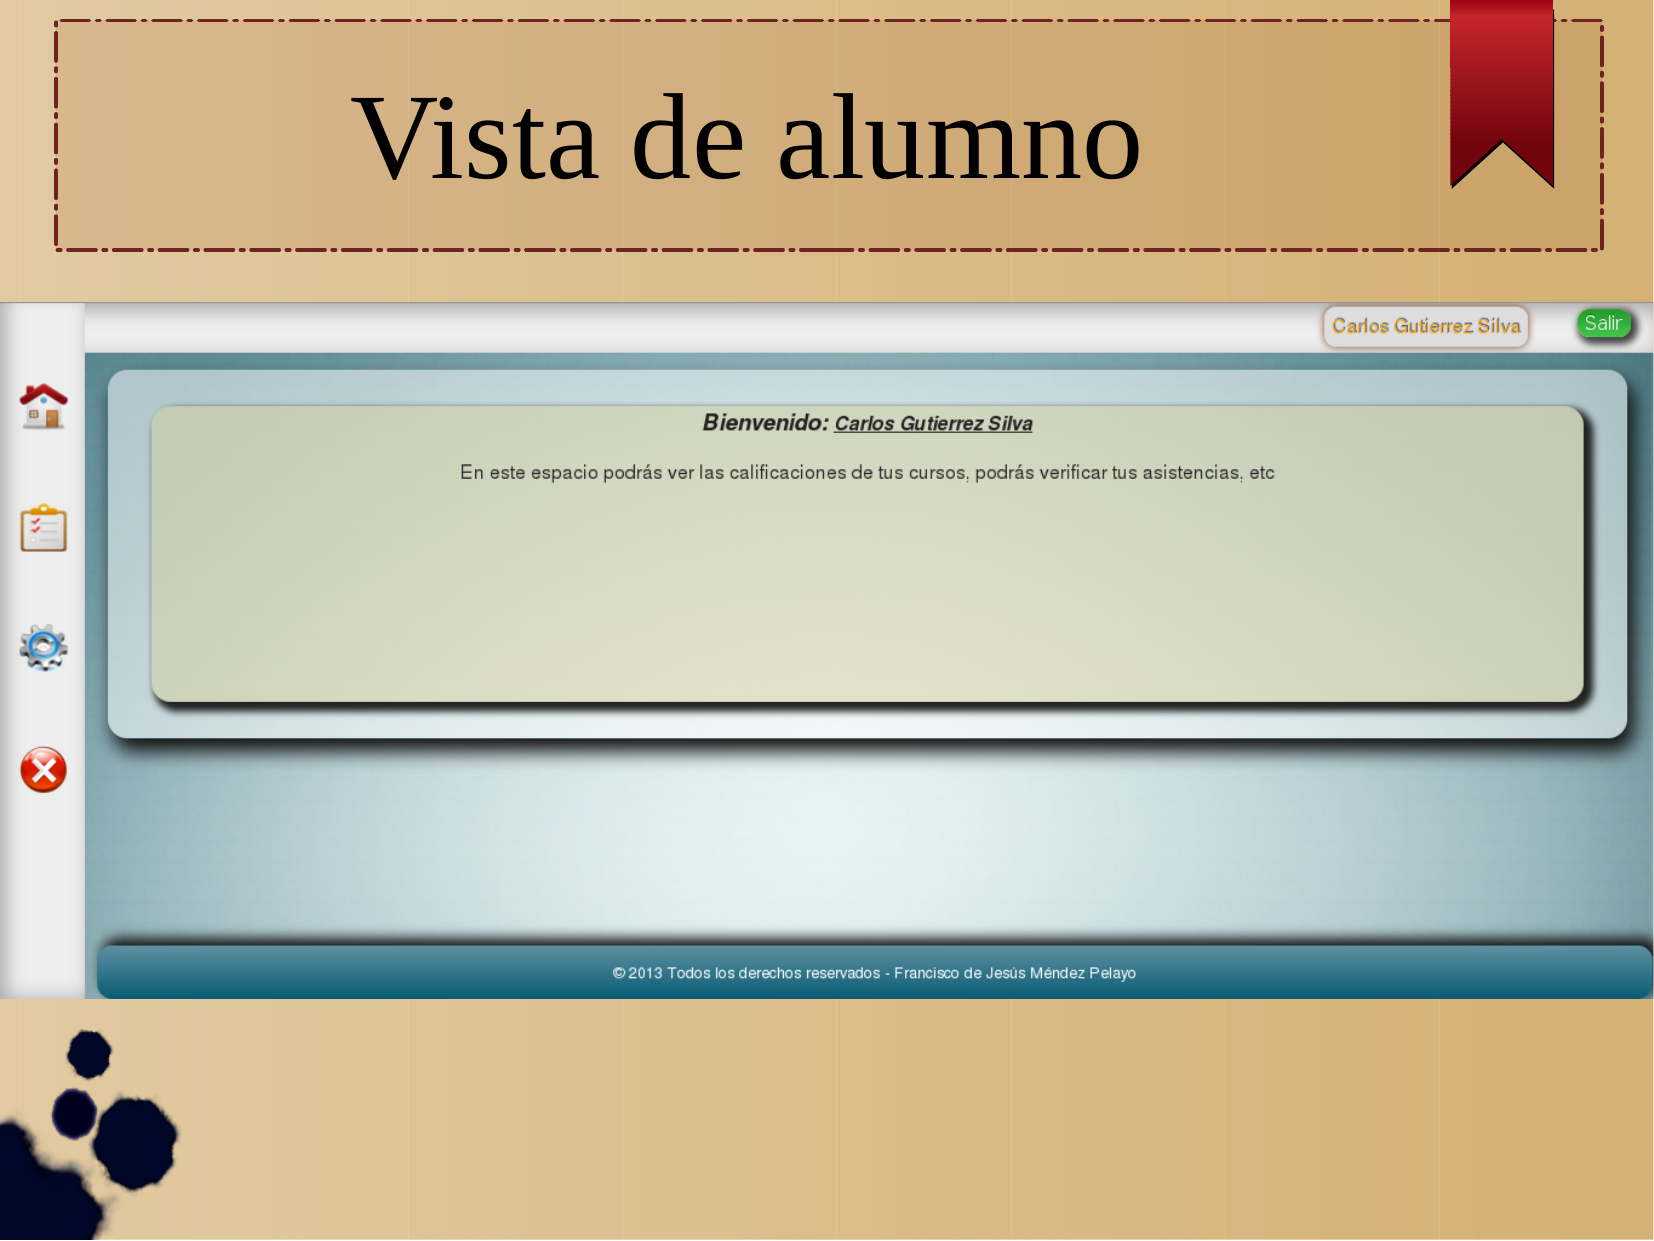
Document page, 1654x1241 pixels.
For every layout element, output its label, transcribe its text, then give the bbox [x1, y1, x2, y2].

picture [0, 302, 1654, 999]
title Vista de alumno [82, 47, 1412, 229]
